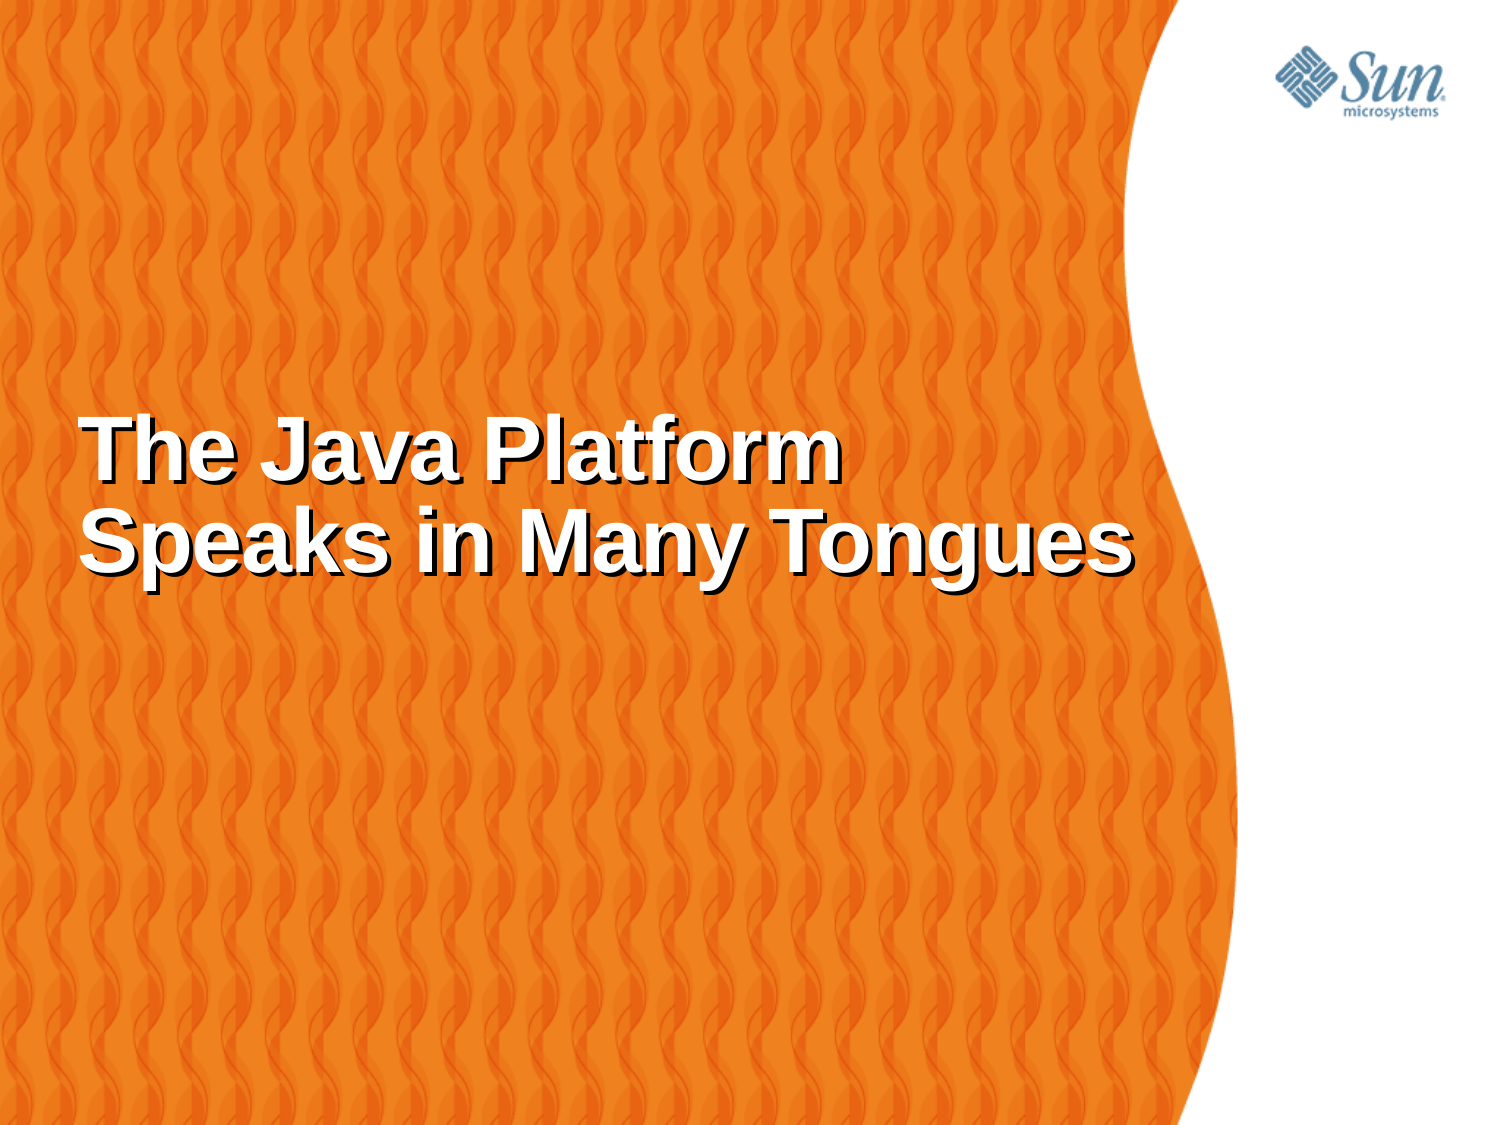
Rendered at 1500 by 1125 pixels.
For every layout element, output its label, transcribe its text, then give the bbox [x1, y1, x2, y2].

picture [0, 0, 1500, 1125]
title The Java Platform Speaks in Many Tongues [77, 314, 1279, 1022]
